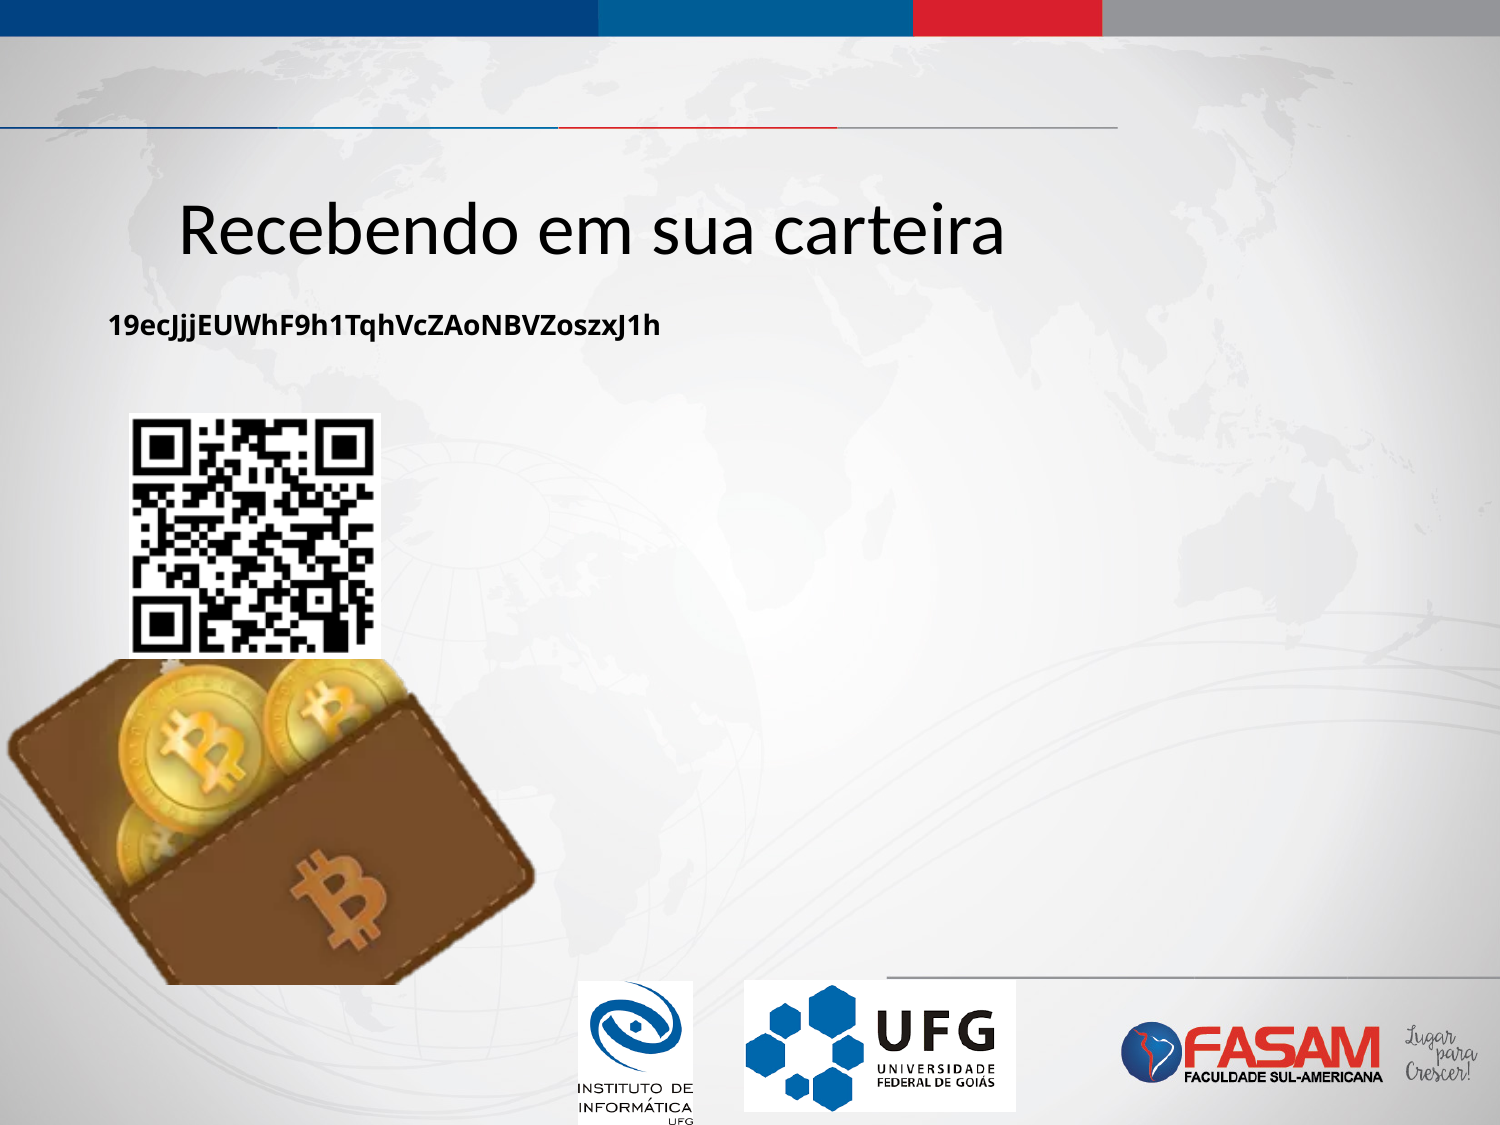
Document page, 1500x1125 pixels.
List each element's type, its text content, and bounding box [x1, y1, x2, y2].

picture [0, 0, 1500, 1125]
text_box 19ecJjjEUWhF9h1TqhVcZAoNBVZoszxJ1h [92, 299, 677, 349]
title Recebendo em sua carteira [68, 171, 1119, 277]
